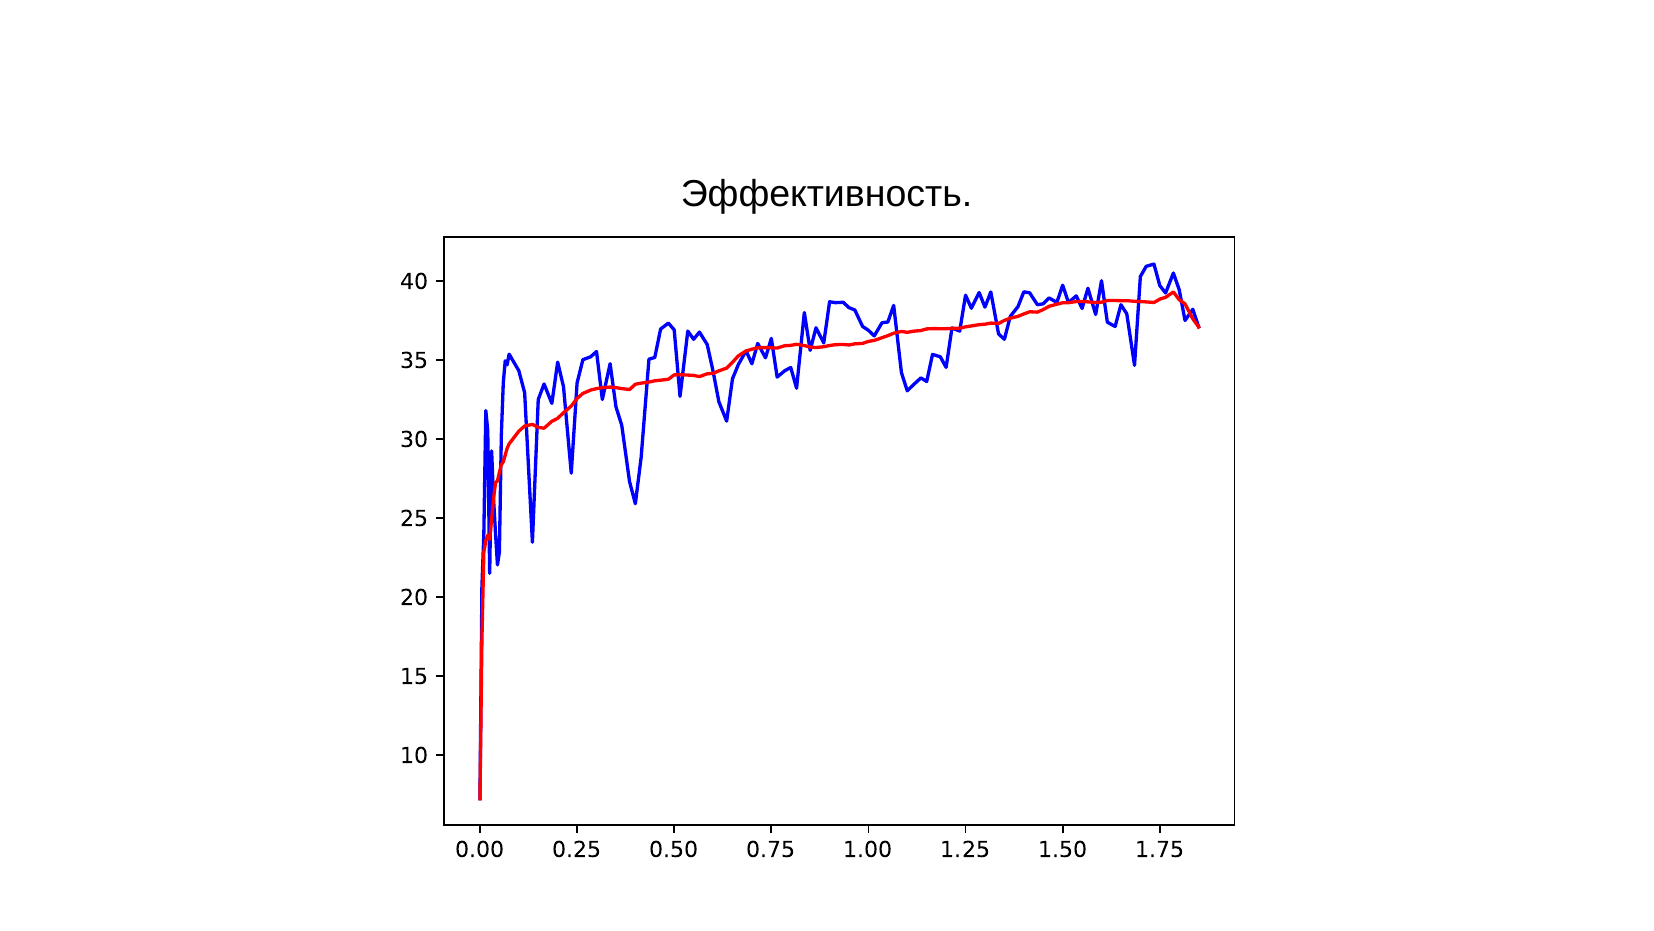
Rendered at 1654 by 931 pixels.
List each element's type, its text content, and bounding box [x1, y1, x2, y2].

text_box Эффективность. [348, 165, 1306, 223]
picture [316, 144, 1338, 910]
